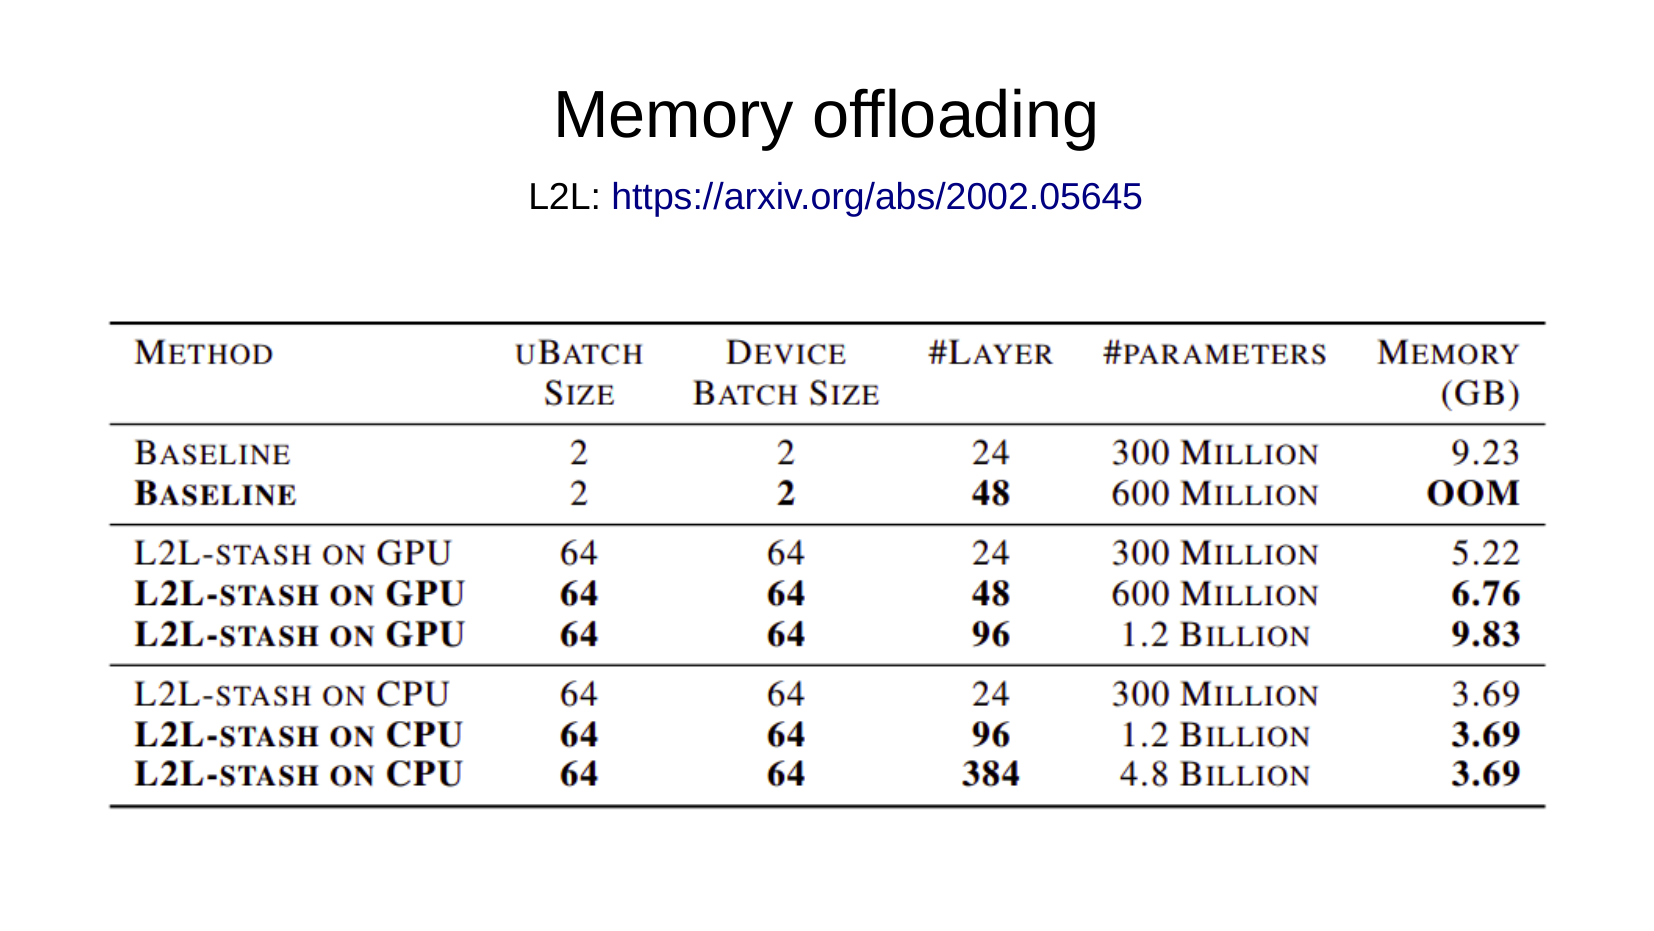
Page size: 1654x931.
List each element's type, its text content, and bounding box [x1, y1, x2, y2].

text_box L2L: https://arxiv.org/abs/2002.05645 [7, 168, 1654, 267]
title Memory offloading [82, 37, 1571, 168]
picture [98, 314, 1576, 825]
